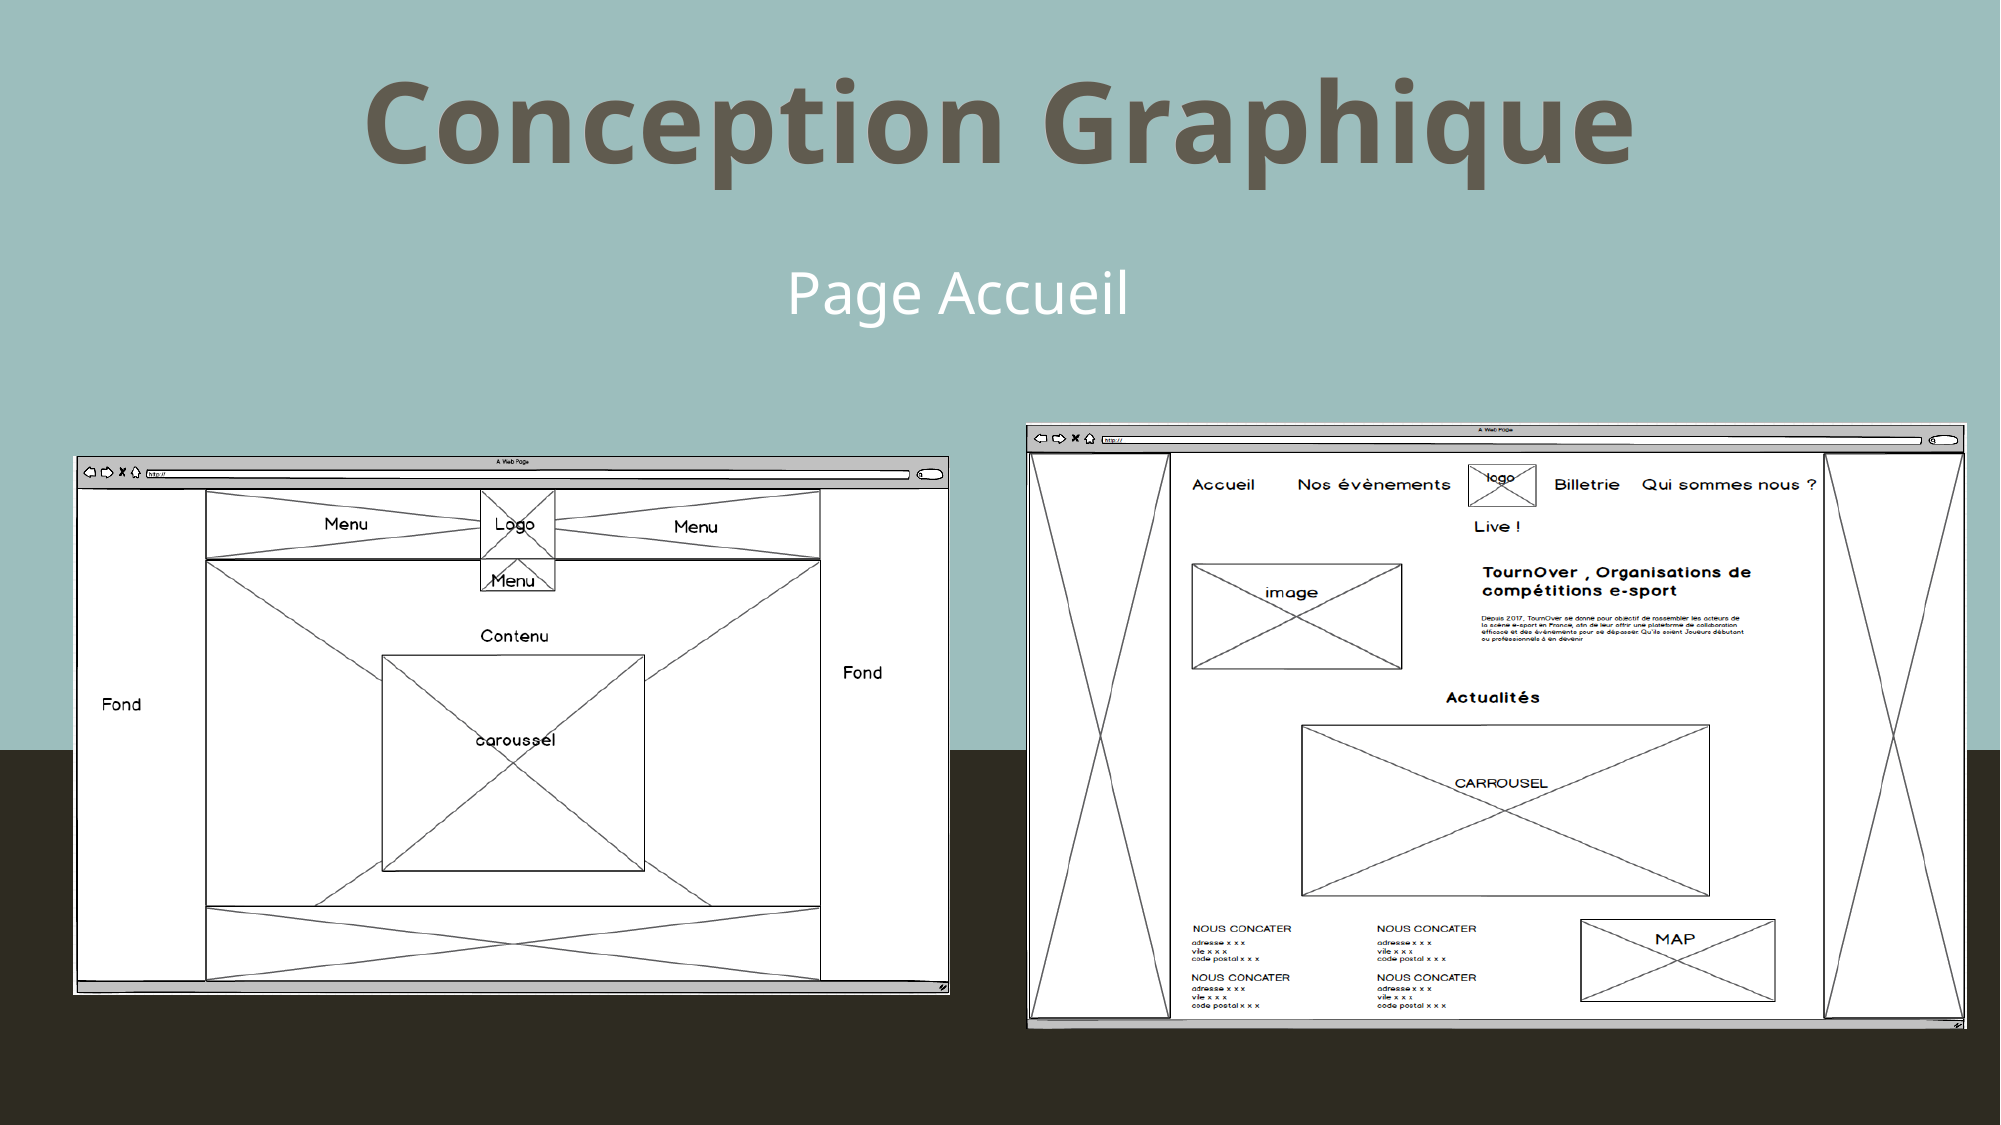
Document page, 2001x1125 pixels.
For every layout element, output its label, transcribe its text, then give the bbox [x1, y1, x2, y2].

picture [1026, 422, 1967, 1030]
text_box Page Accueil [771, 248, 1378, 335]
text_box Conception Graphique [290, 44, 1710, 194]
picture [73, 457, 950, 995]
